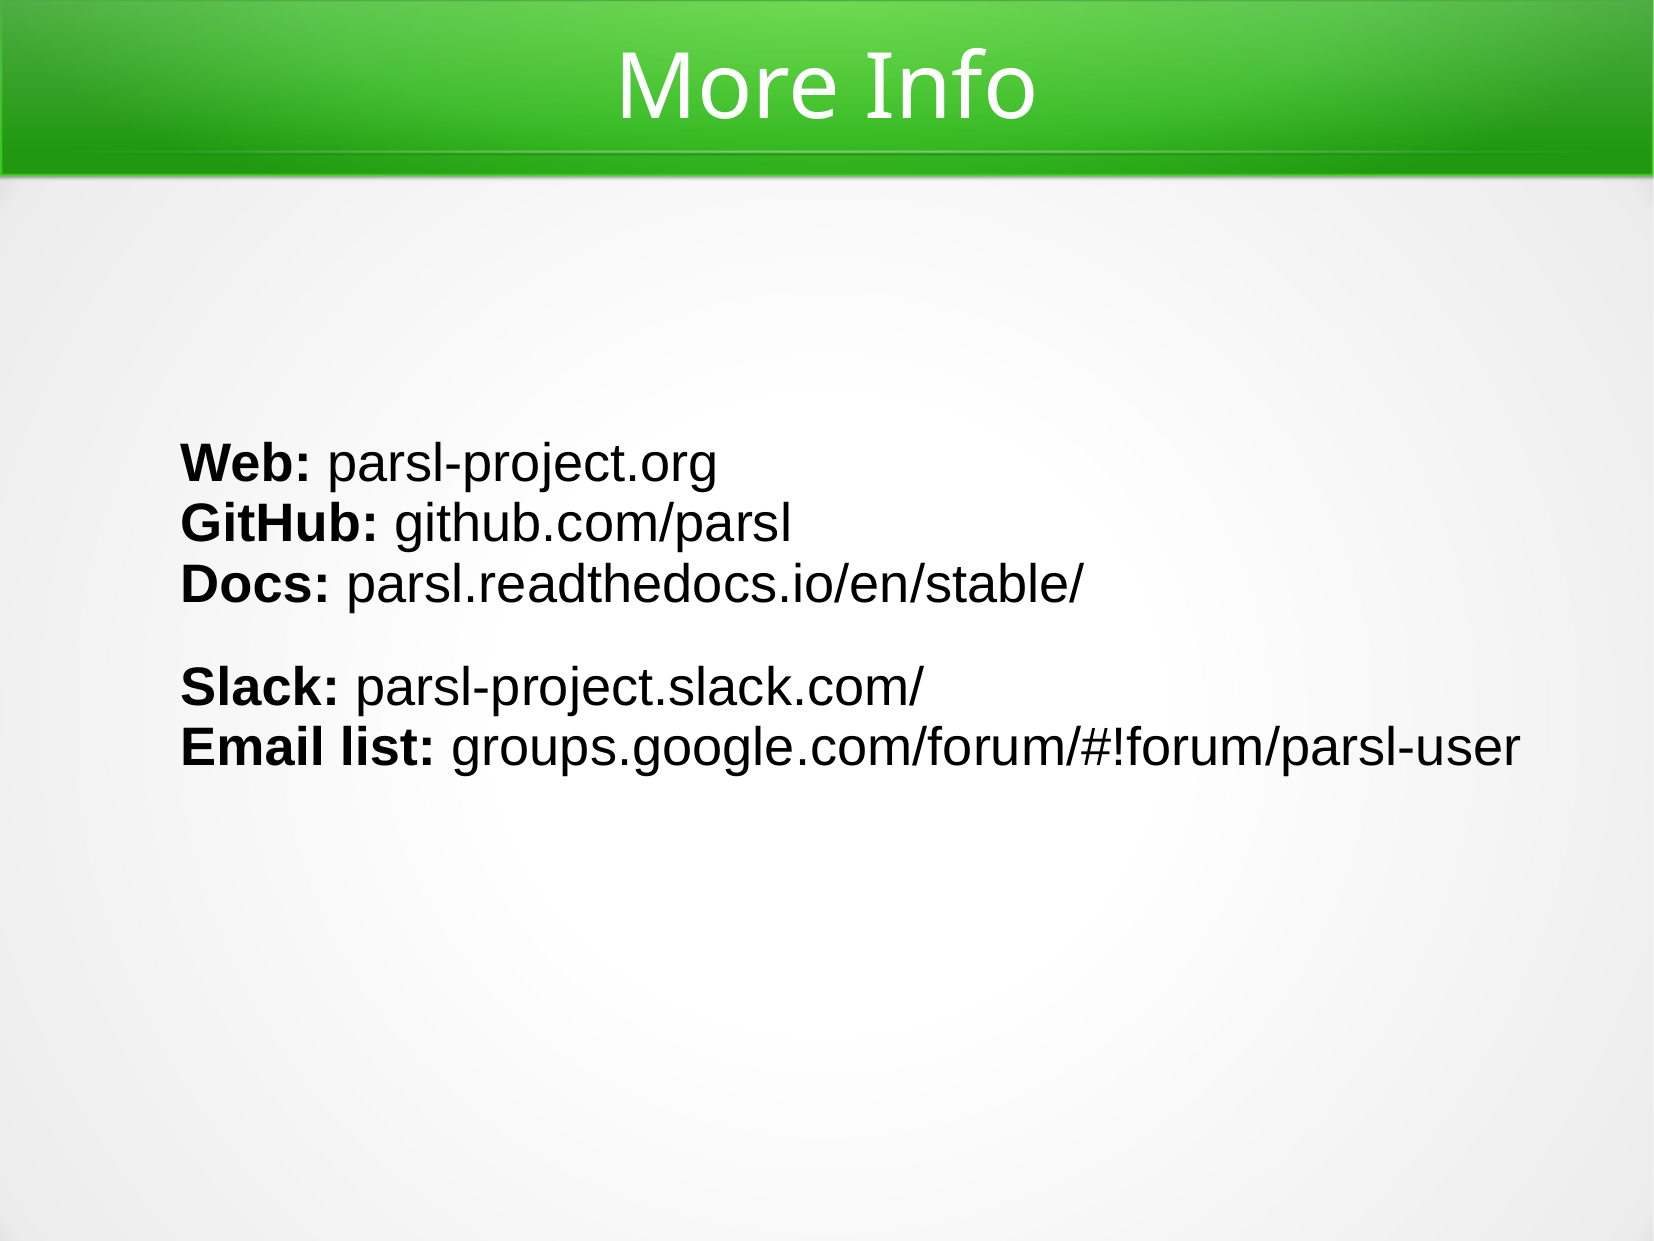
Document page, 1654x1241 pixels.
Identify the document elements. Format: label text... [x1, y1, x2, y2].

title More Info [82, 11, 1571, 154]
text_box Web: parsl-project.org GitHub: github.com/parsl Docs: parsl.readthedocs.io/en/stable/ Slack: parsl-project.slack.com/ Email list: groups.google.com/forum/#!forum/parsl-user [165, 424, 1538, 785]
picture [0, 0, 1654, 1241]
